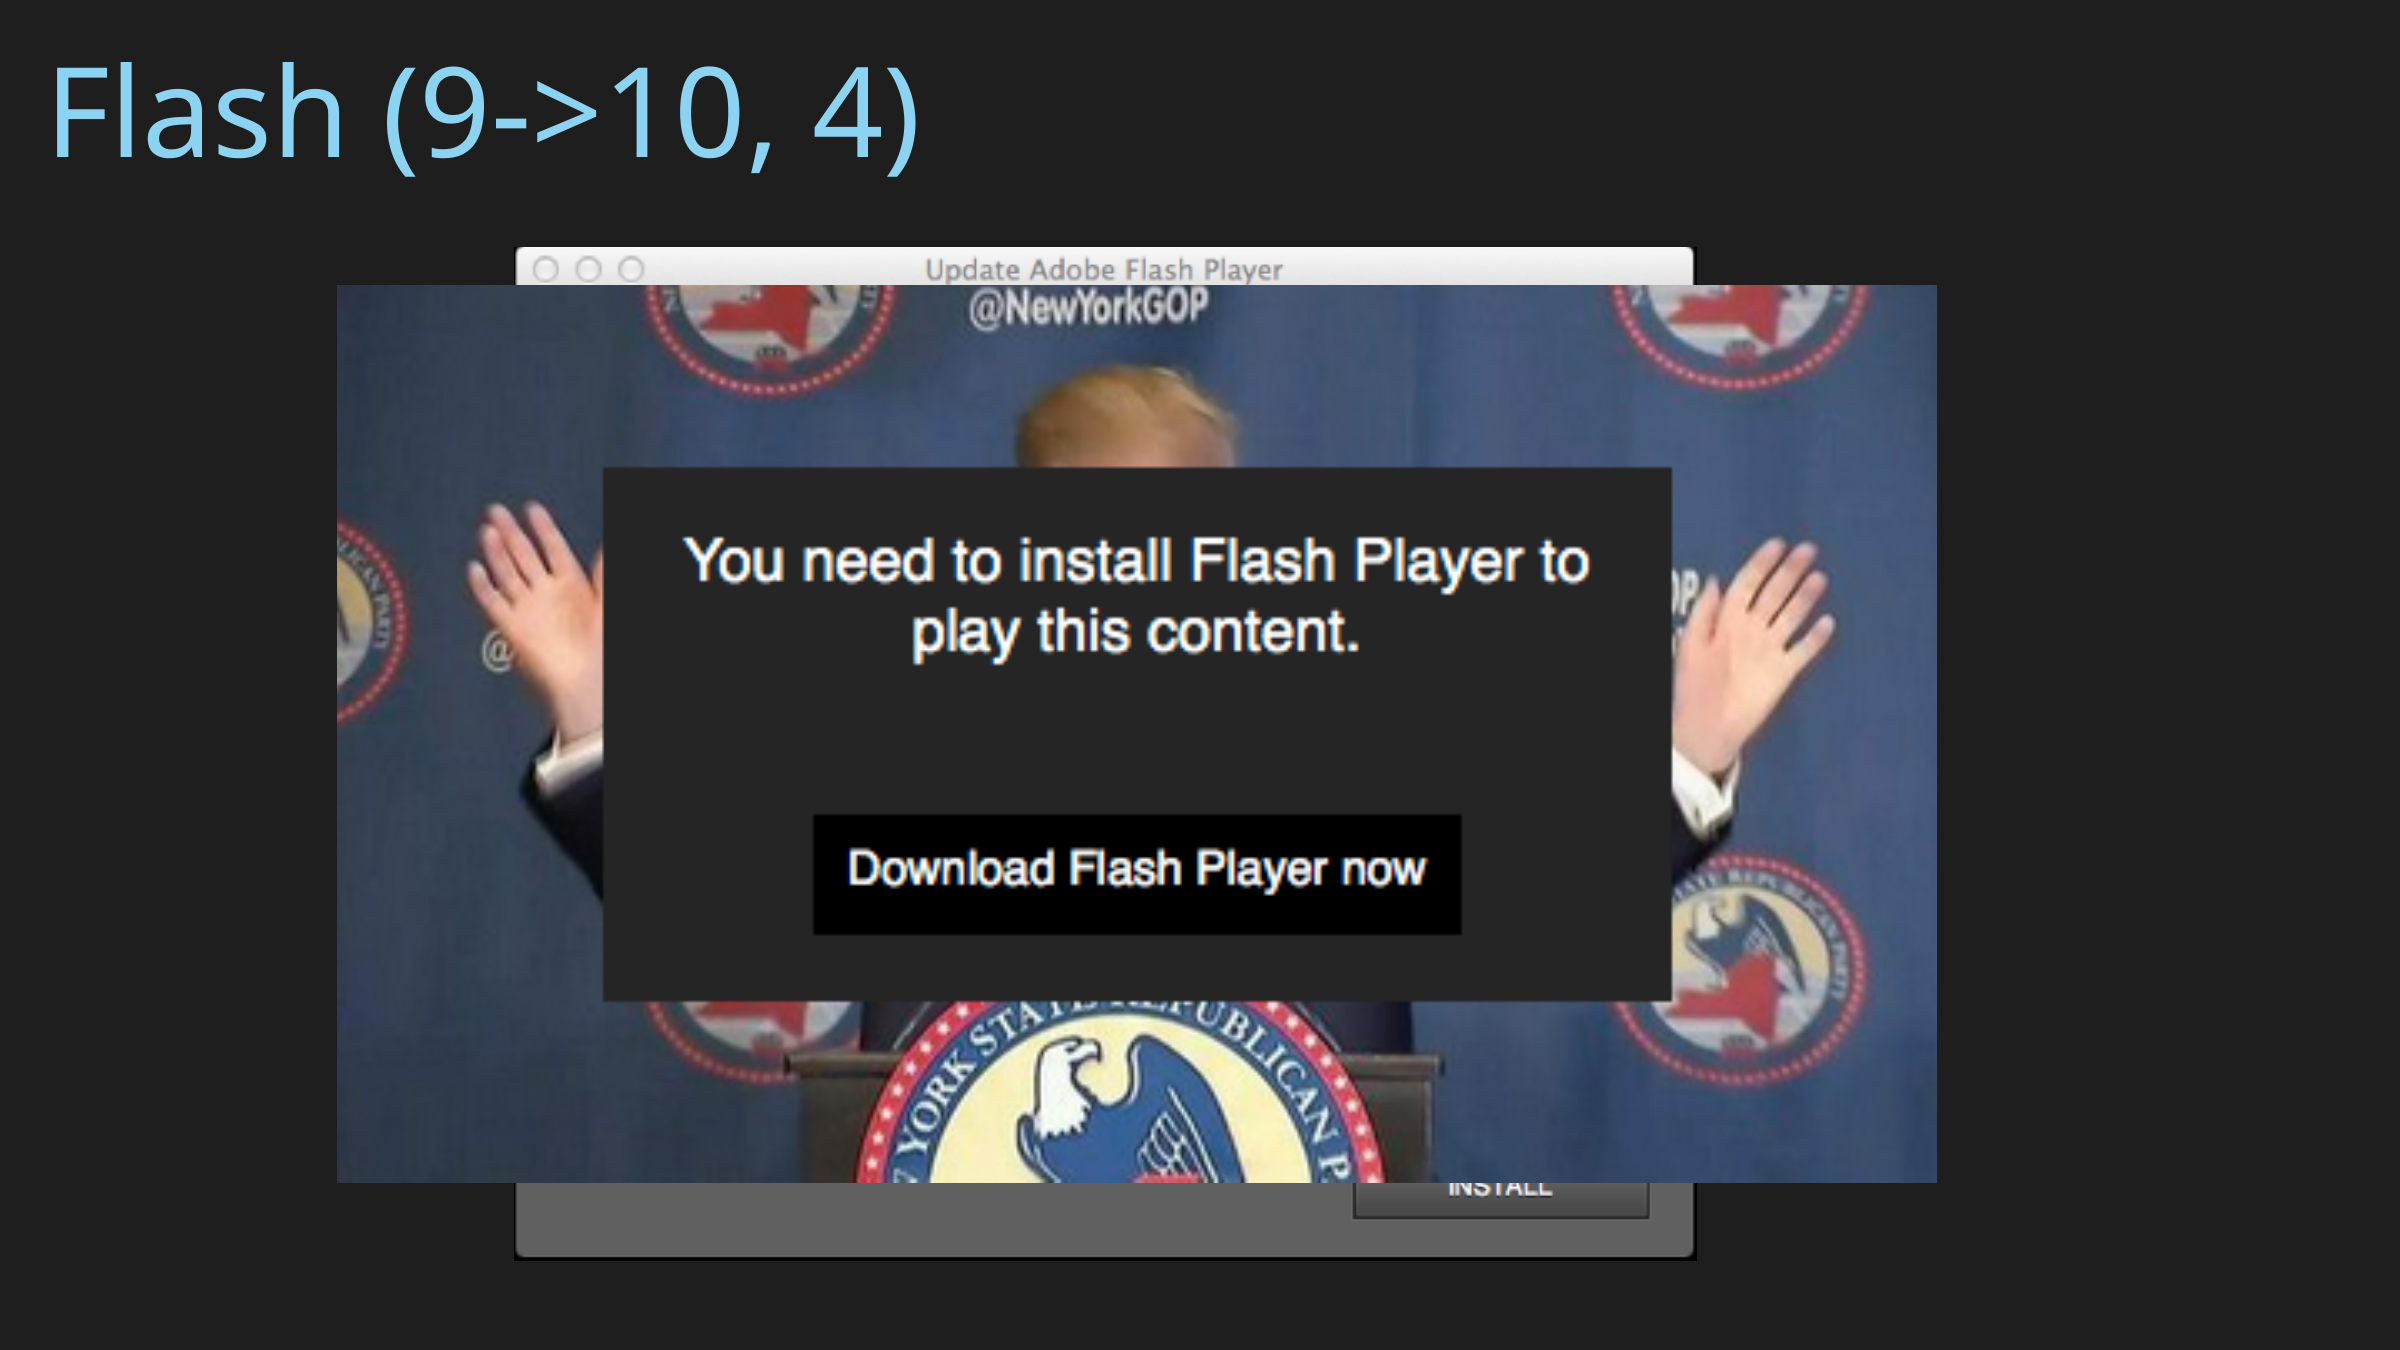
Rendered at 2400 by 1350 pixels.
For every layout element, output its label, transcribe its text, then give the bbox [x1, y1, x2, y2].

picture [337, 247, 1937, 1261]
text_box Flash (9->10, 4) [30, 25, 937, 191]
